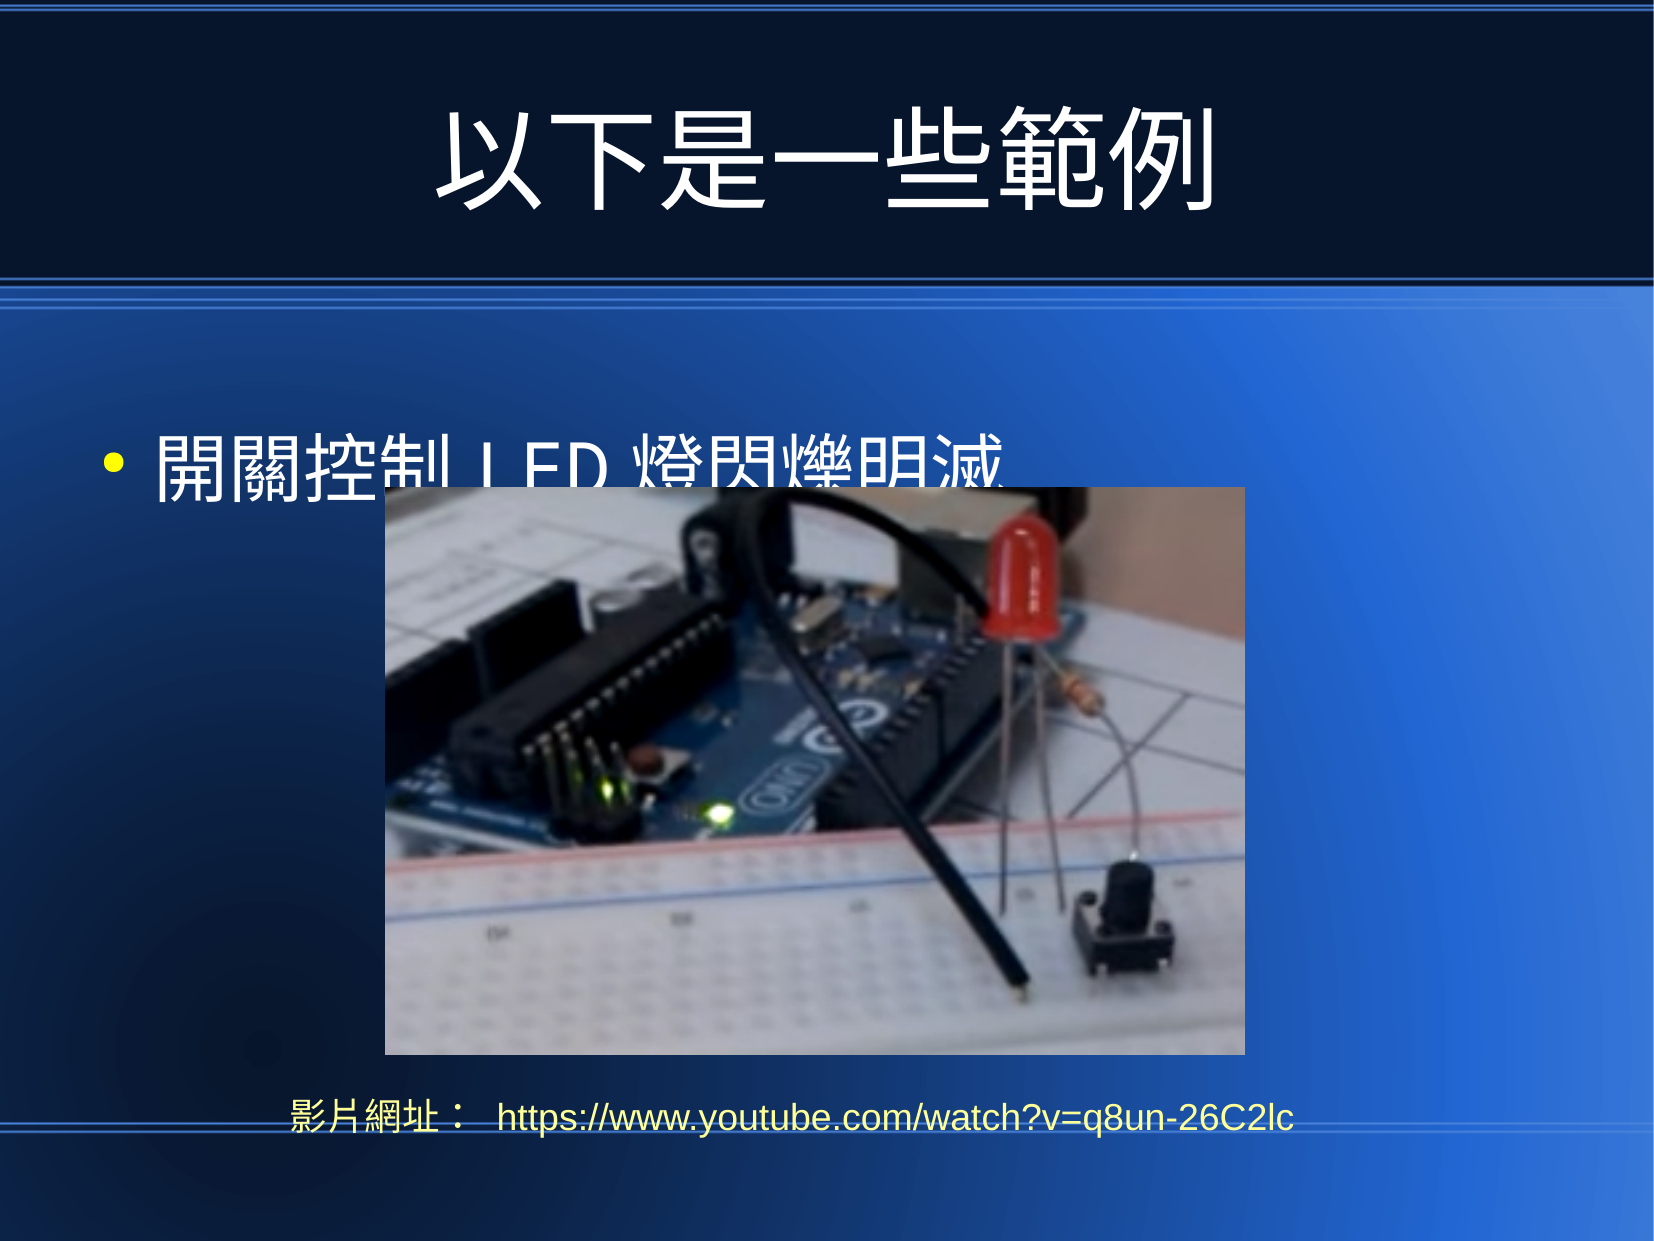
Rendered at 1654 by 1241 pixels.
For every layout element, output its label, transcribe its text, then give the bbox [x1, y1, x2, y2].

title 以下是一些範例 [82, 49, 1571, 257]
text_box 影片網址： https://www.youtube.com/watch?v=q8un-26C2lc [275, 1079, 1383, 1189]
picture [385, 487, 1245, 1055]
list 開關控制LED燈閃爍明滅 [82, 355, 1571, 1241]
picture [0, 0, 1654, 1241]
